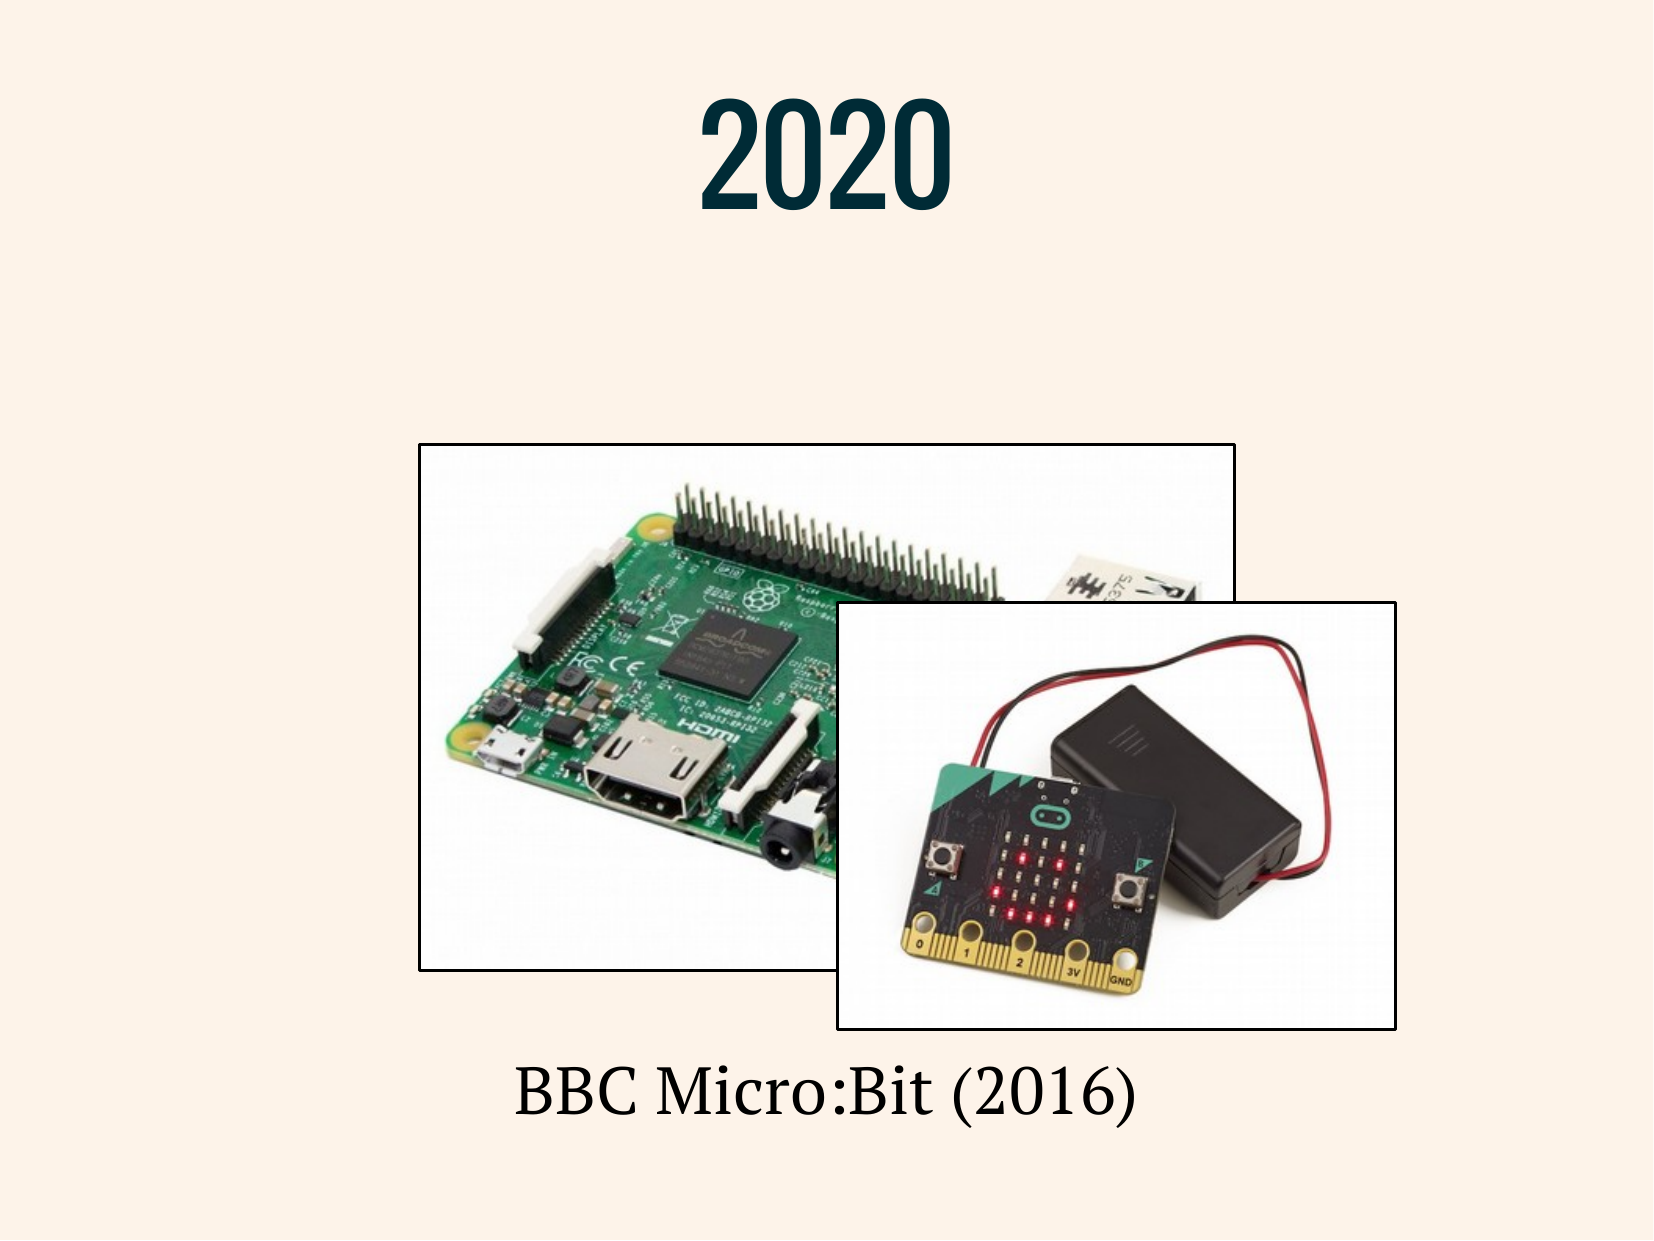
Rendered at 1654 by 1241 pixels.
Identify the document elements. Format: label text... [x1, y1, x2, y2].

picture [838, 604, 1394, 1027]
picture [420, 446, 1234, 969]
text_box BBC Micro:Bit (2016) [82, 1027, 1572, 1152]
title 2020 [82, 49, 1571, 257]
